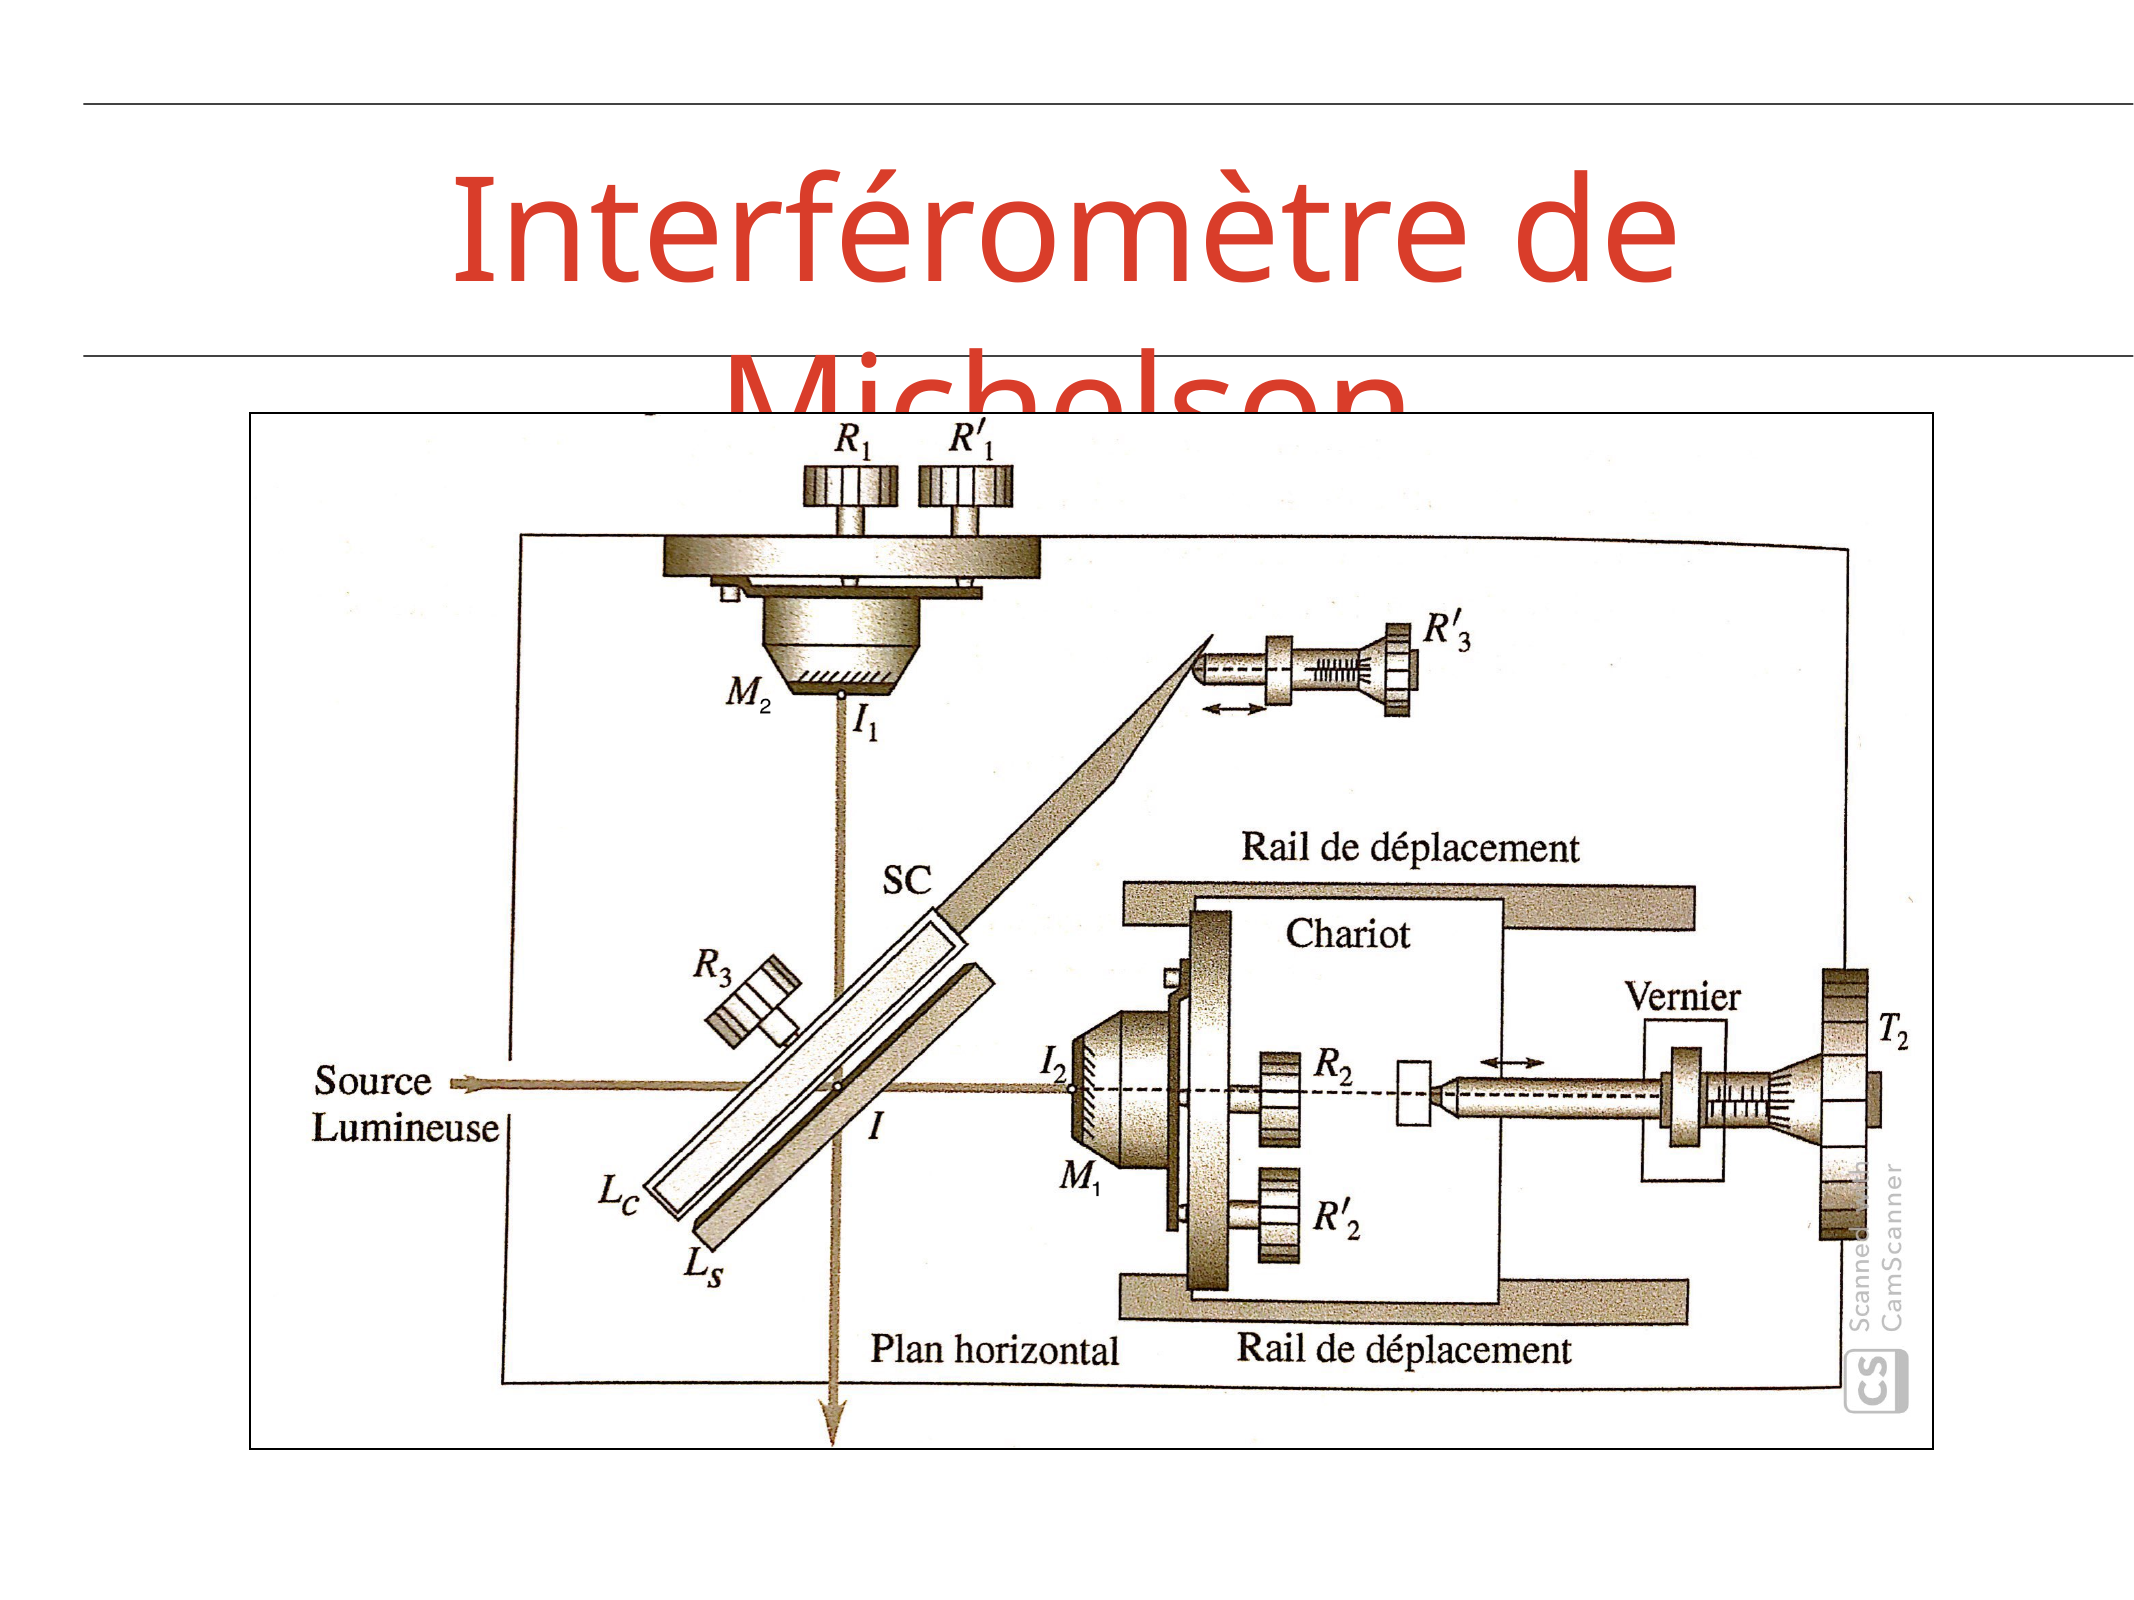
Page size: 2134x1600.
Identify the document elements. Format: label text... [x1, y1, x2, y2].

text_box Interféromètre de Michelson [83, 131, 2050, 452]
picture [251, 414, 1932, 1449]
